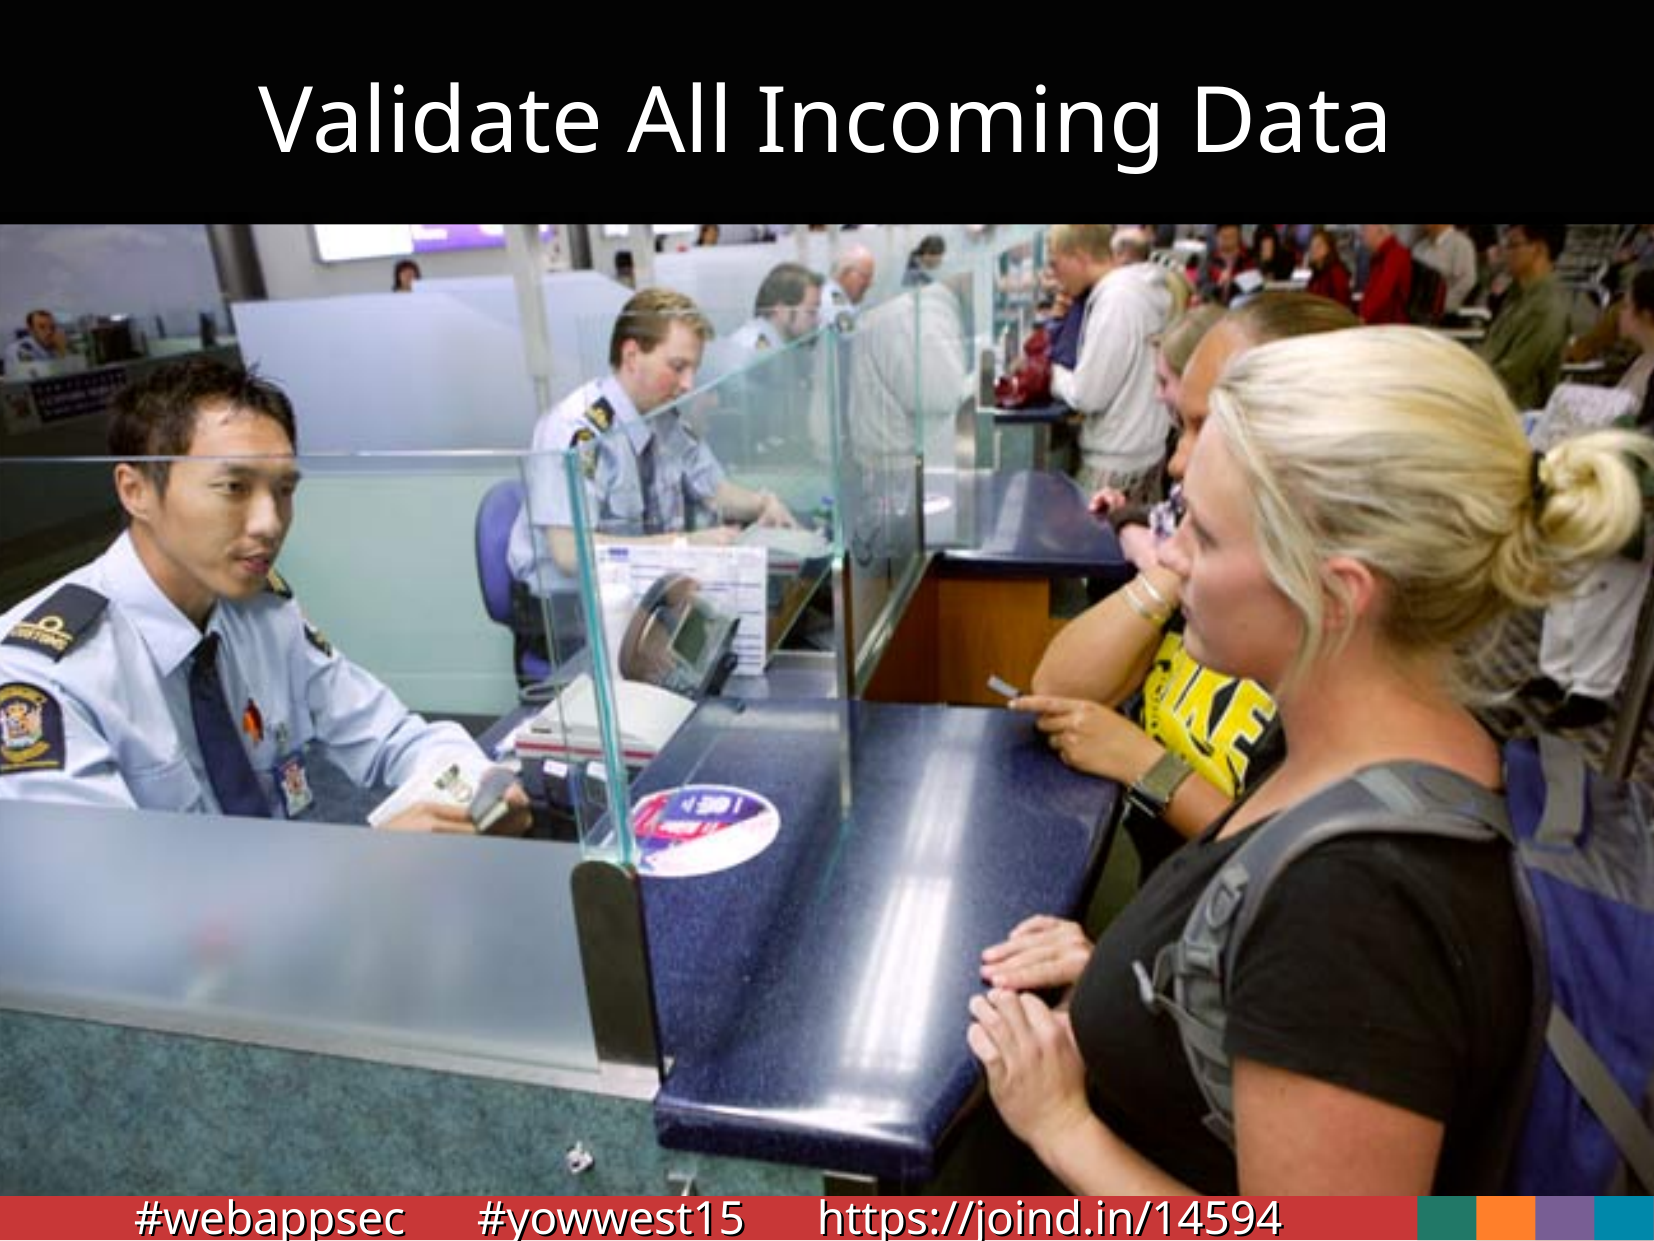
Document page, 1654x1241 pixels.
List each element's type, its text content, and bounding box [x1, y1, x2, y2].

text_box [0, 0, 1654, 225]
title Validate All Incoming Data [82, 13, 1571, 222]
picture [0, 225, 1654, 1196]
